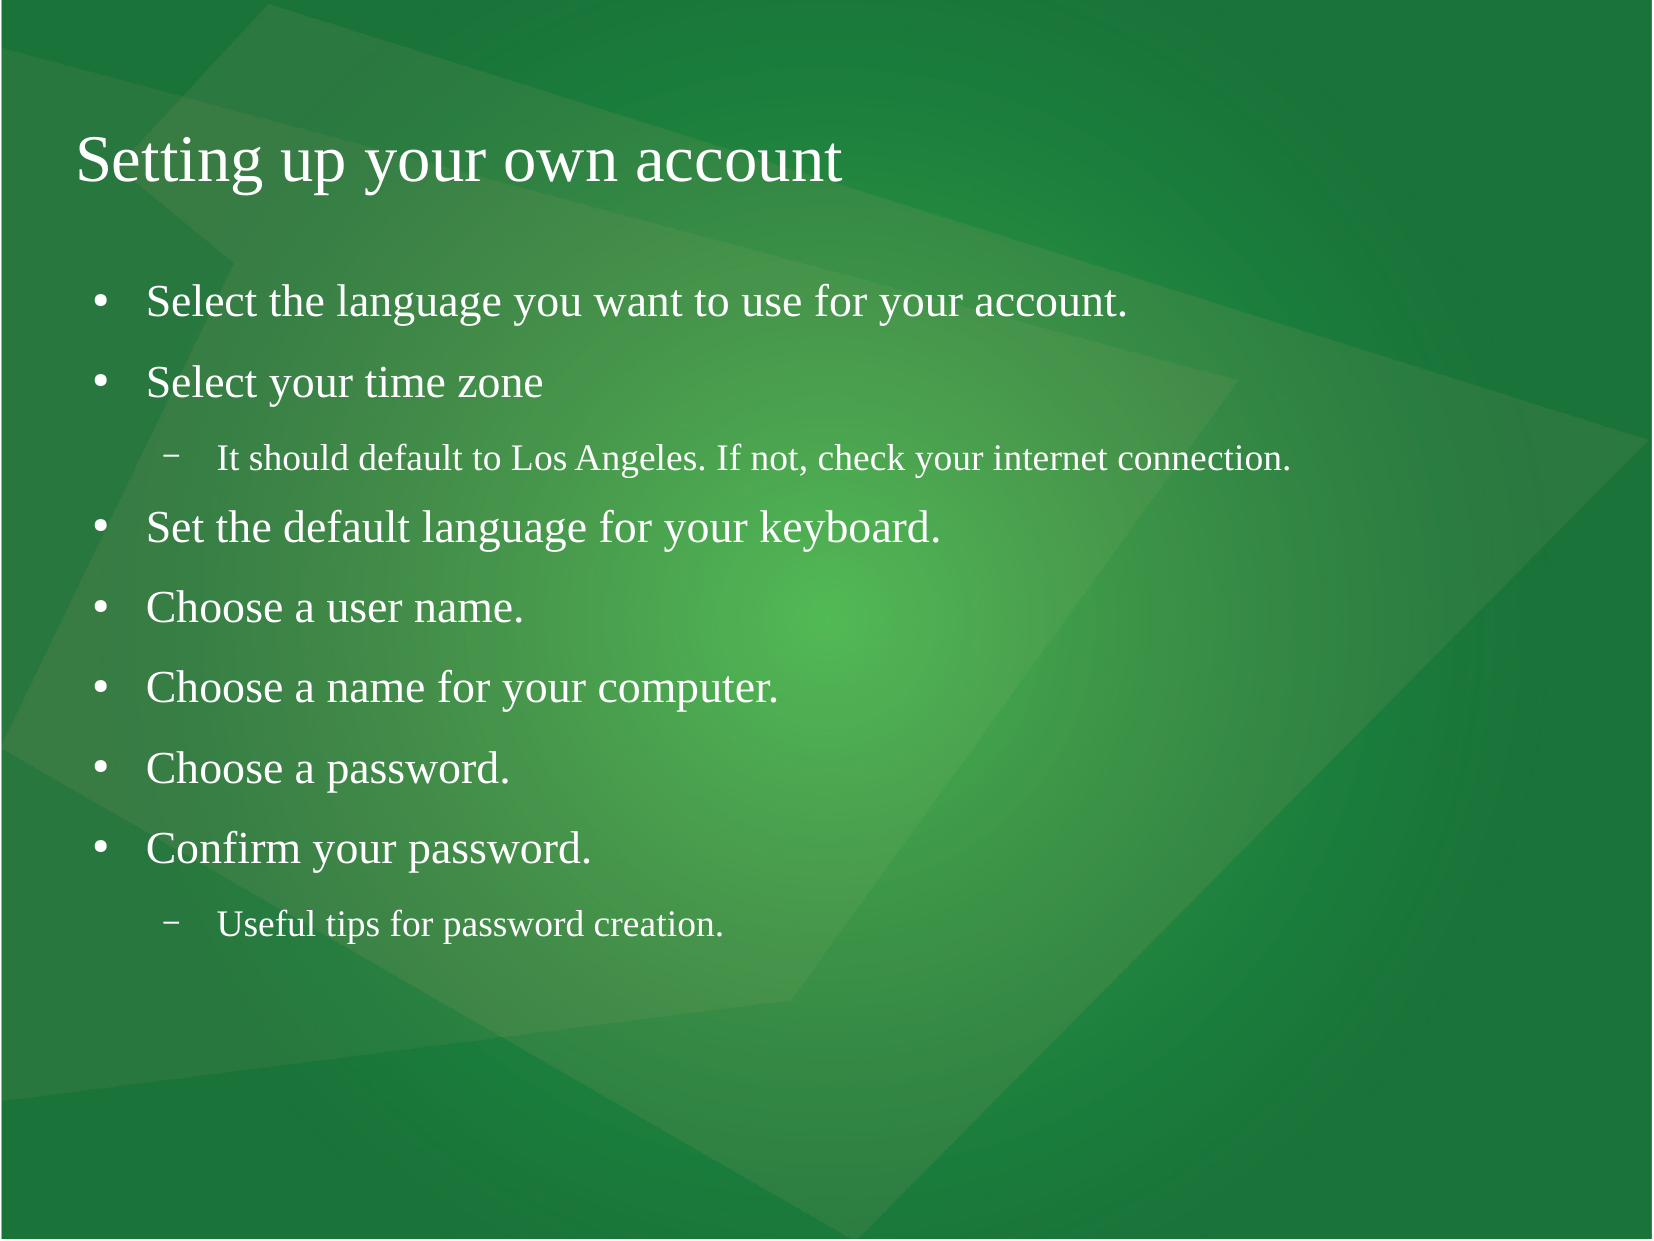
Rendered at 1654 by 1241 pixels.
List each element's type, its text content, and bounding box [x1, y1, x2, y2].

title Setting up your own account [75, 55, 1564, 263]
list Select the language you want to use for your account. Select your time zone It should default to Los Angeles. If not, check your internet connection. Set the default language for your keyboard. Choose a user name. Choose a name for your computer. Choose a password. Confirm your password. Useful tips for password creation. [75, 276, 1564, 1013]
picture [0, 0, 1652, 1241]
